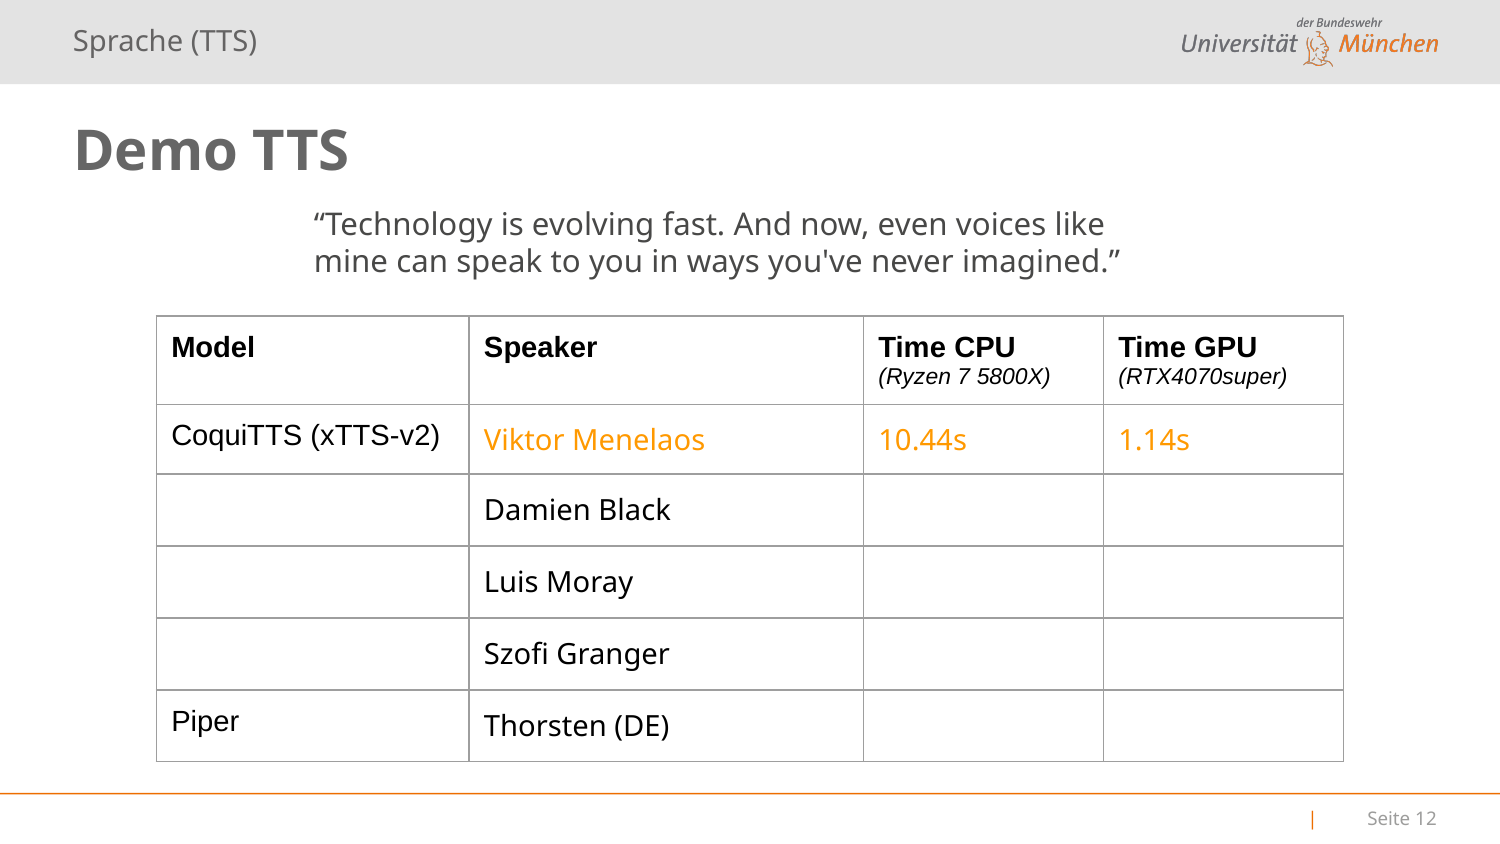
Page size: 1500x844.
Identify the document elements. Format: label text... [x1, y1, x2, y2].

table_header Speaker [470, 317, 863, 404]
title Sprache (TTS) [72, 26, 1092, 71]
table_cell 10.44s [864, 405, 1103, 473]
table_cell Luis Moray [470, 547, 863, 617]
table_cell Viktor Menelaos [470, 405, 863, 473]
table_cell Damien Black [470, 475, 863, 545]
table_cell Szofi Granger [470, 619, 863, 689]
picture [1182, 17, 1438, 67]
table_cell [864, 691, 1103, 761]
table_cell Thorsten (DE) [470, 691, 863, 761]
table_cell [157, 475, 468, 545]
table_cell [1104, 475, 1343, 545]
table_cell [864, 619, 1103, 689]
table_cell [157, 619, 468, 689]
table_cell [864, 547, 1103, 617]
table_cell [864, 475, 1103, 545]
table_cell [1104, 547, 1343, 617]
table_cell Piper [157, 691, 468, 761]
table_cell [1104, 691, 1343, 761]
table_cell [1104, 619, 1343, 689]
text_box “Technology is evolving fast. And now, even voices like mine can speak to you in ways you've never imagined.” [298, 189, 1201, 307]
table_header Time CPU (Ryzen 7 5800X) [864, 317, 1103, 404]
table_cell 1.14s [1104, 405, 1343, 473]
table_header Time GPU (RTX4070super) [1104, 317, 1343, 404]
table_header Model [157, 317, 468, 404]
table_cell [157, 547, 468, 617]
table_cell CoquiTTS (xTTS-v2) [157, 405, 468, 473]
list Demo TTS [62, 108, 1230, 190]
